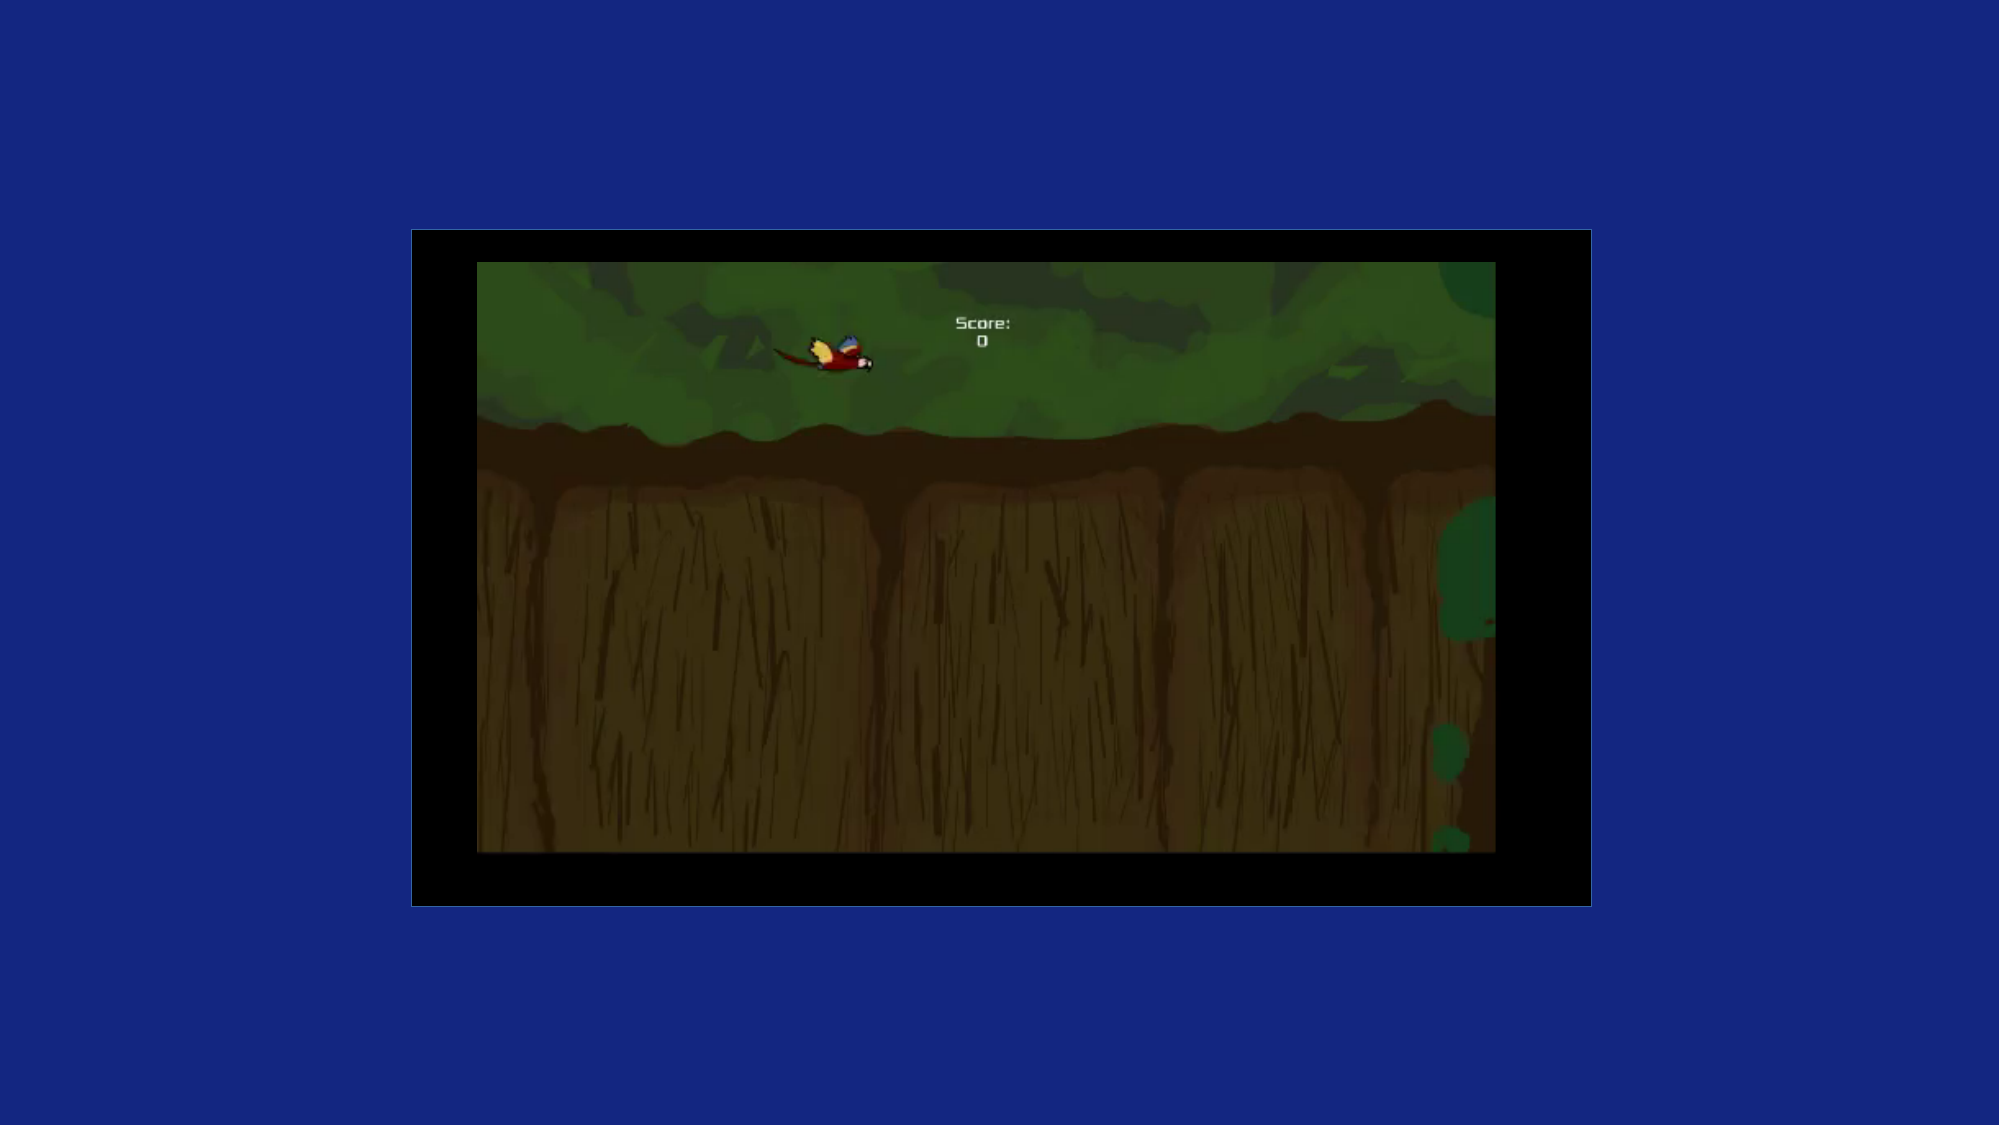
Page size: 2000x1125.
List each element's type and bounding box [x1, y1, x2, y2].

text_box [411, 229, 1592, 907]
